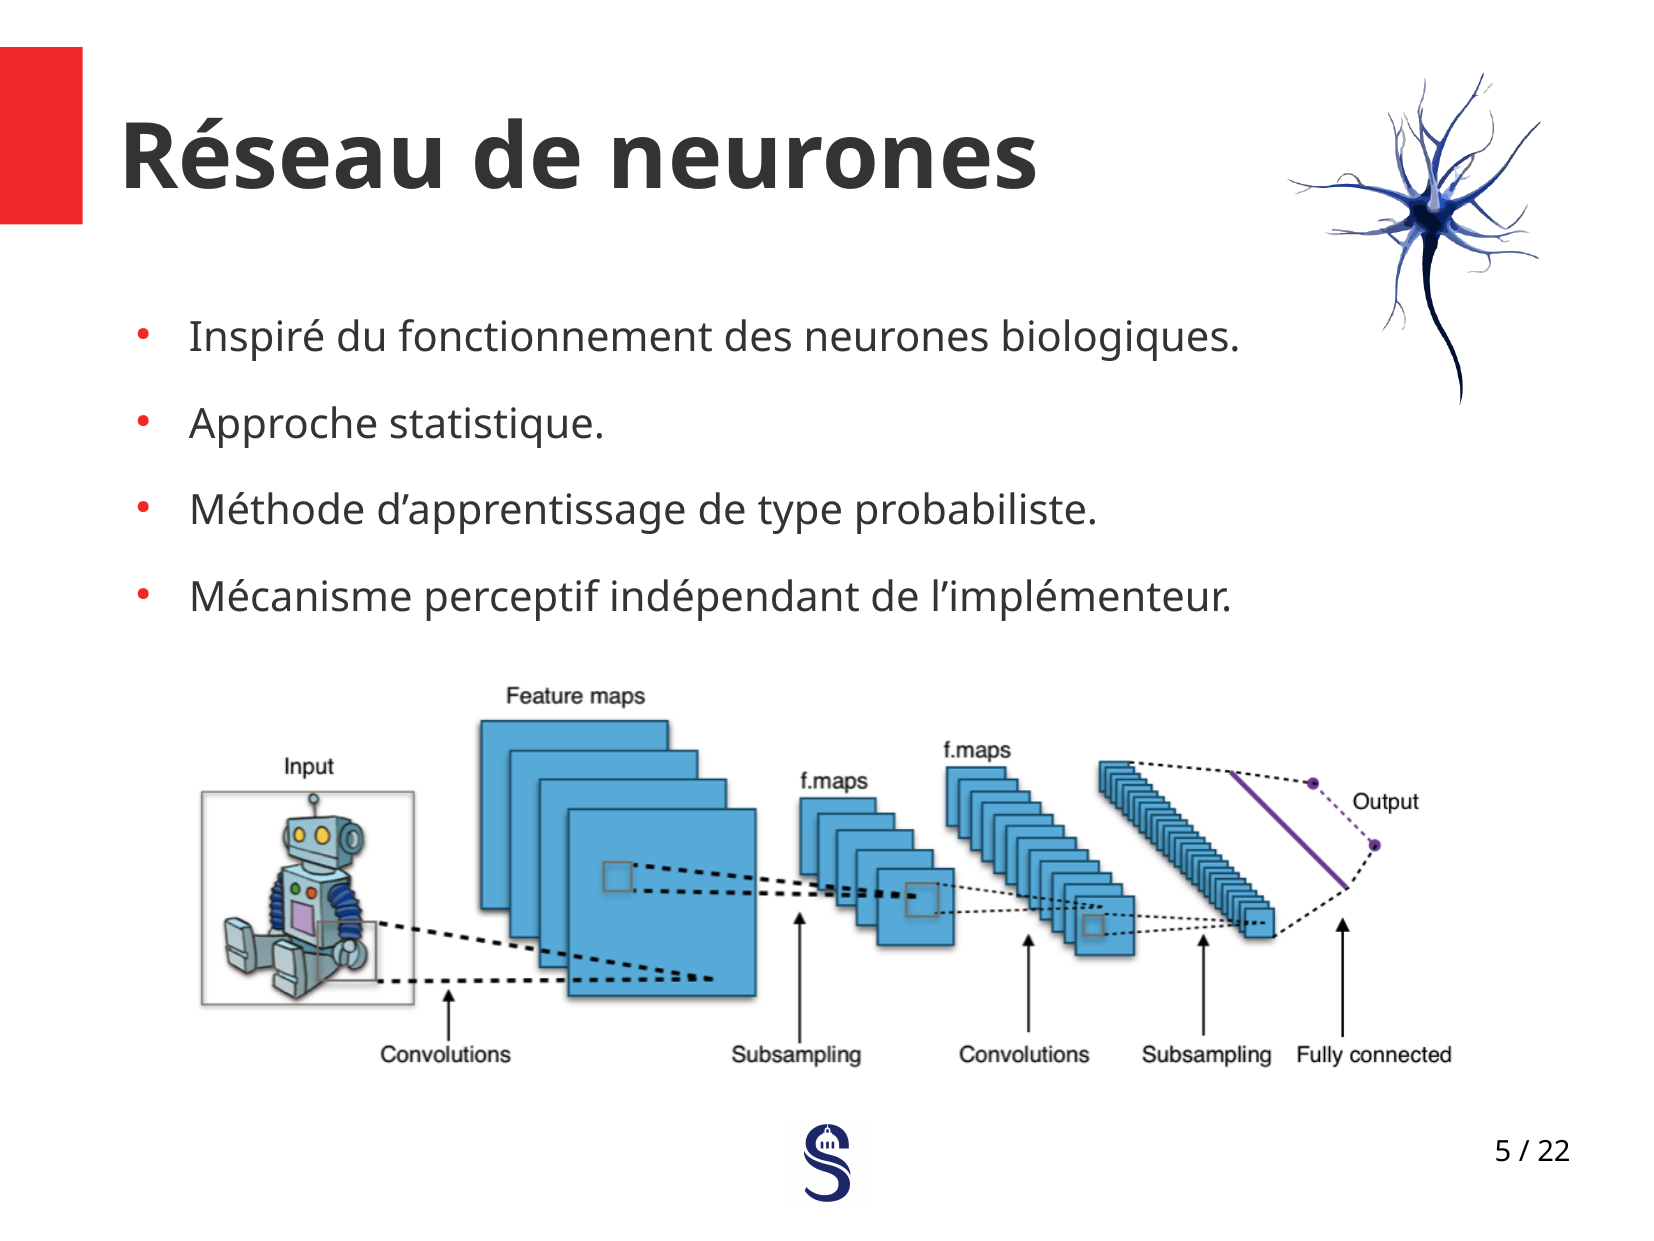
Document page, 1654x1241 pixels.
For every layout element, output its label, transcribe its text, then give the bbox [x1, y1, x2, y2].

picture [785, 1121, 869, 1205]
picture [1287, 72, 1541, 405]
title Réseau de neurones [118, 49, 1571, 257]
list Inspiré du fonctionnement des neurones biologiques. Approche statistique. Méthode d’apprentissage de type probabiliste. Mécanisme perceptif indépendant de l’implémenteur. [118, 307, 1536, 1027]
picture [176, 675, 1478, 1076]
